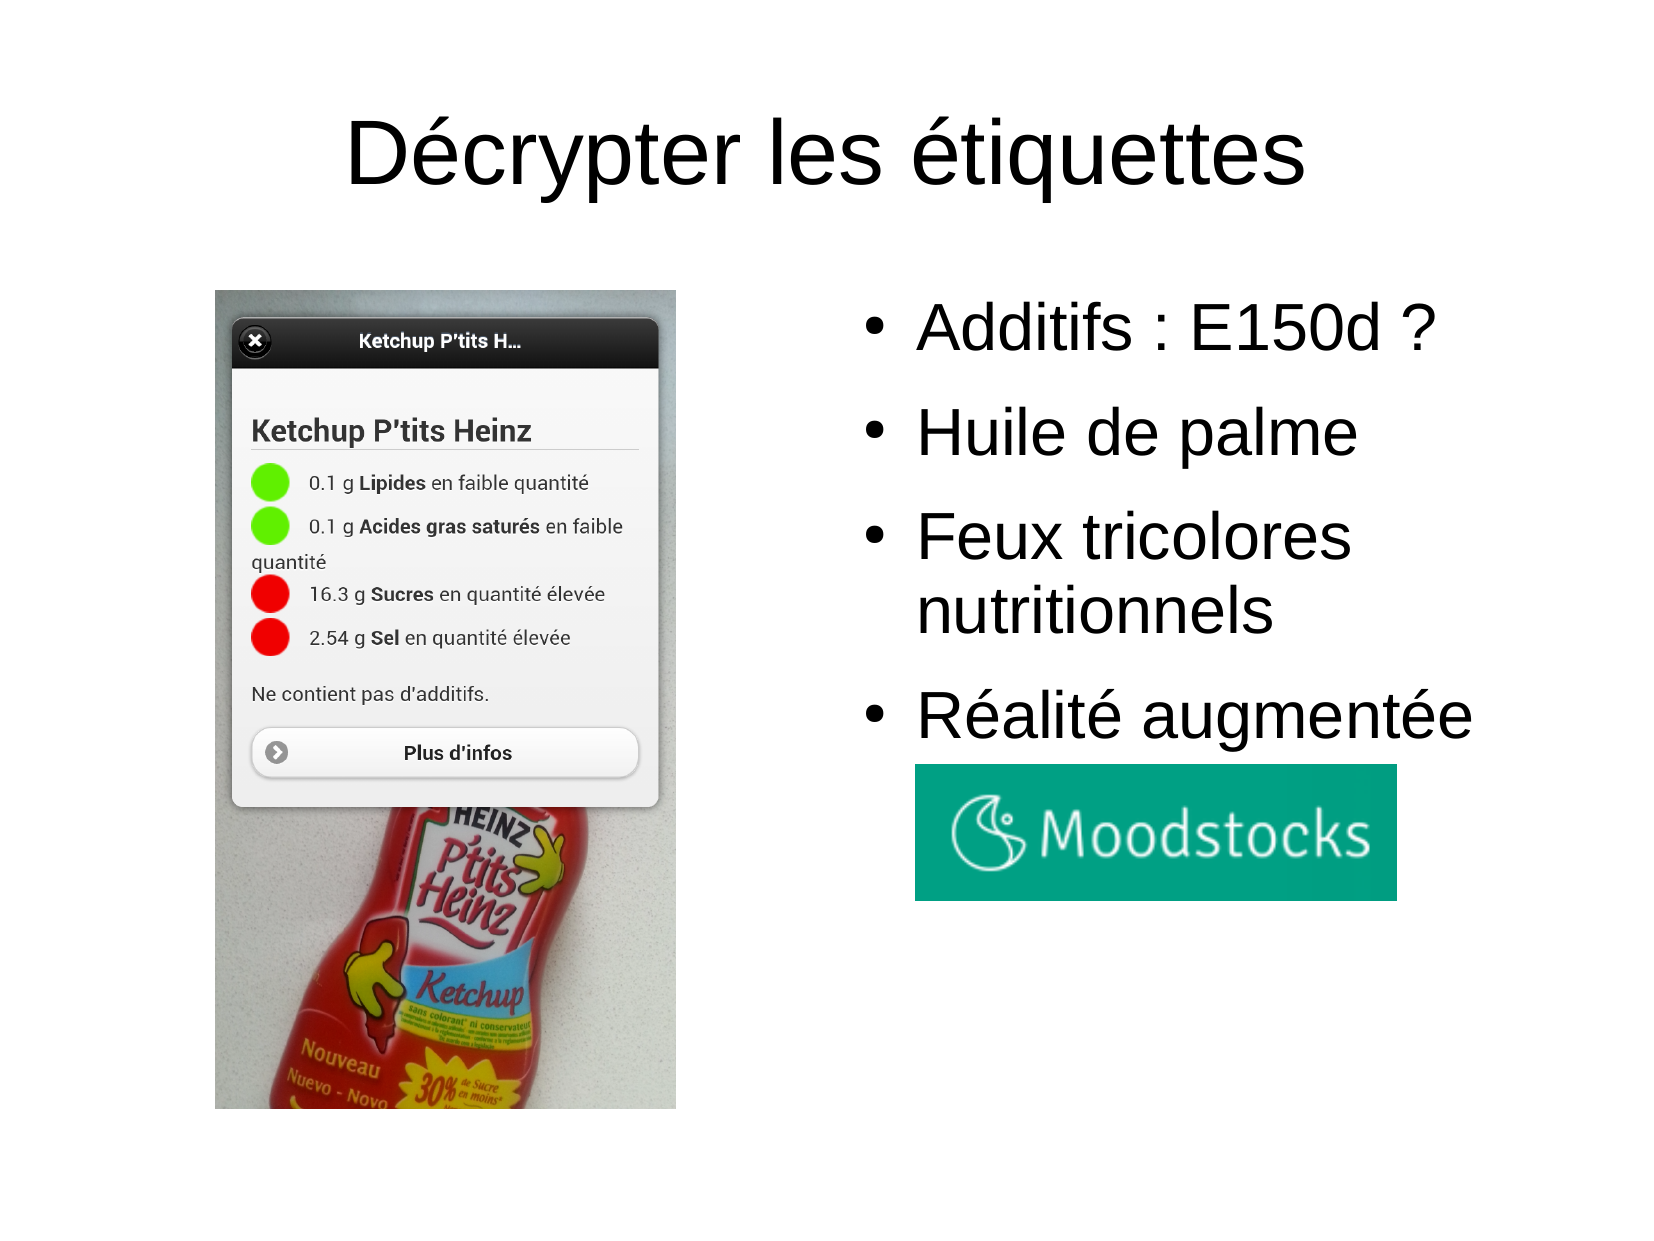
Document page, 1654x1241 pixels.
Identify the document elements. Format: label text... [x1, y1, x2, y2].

title Décrypter les étiquettes [82, 49, 1571, 257]
picture [915, 764, 1397, 901]
picture [215, 290, 676, 1109]
list Additifs : E150d ? Huile de palme Feux tricolores nutritionnels Réalité augmentée [845, 290, 1572, 1109]
